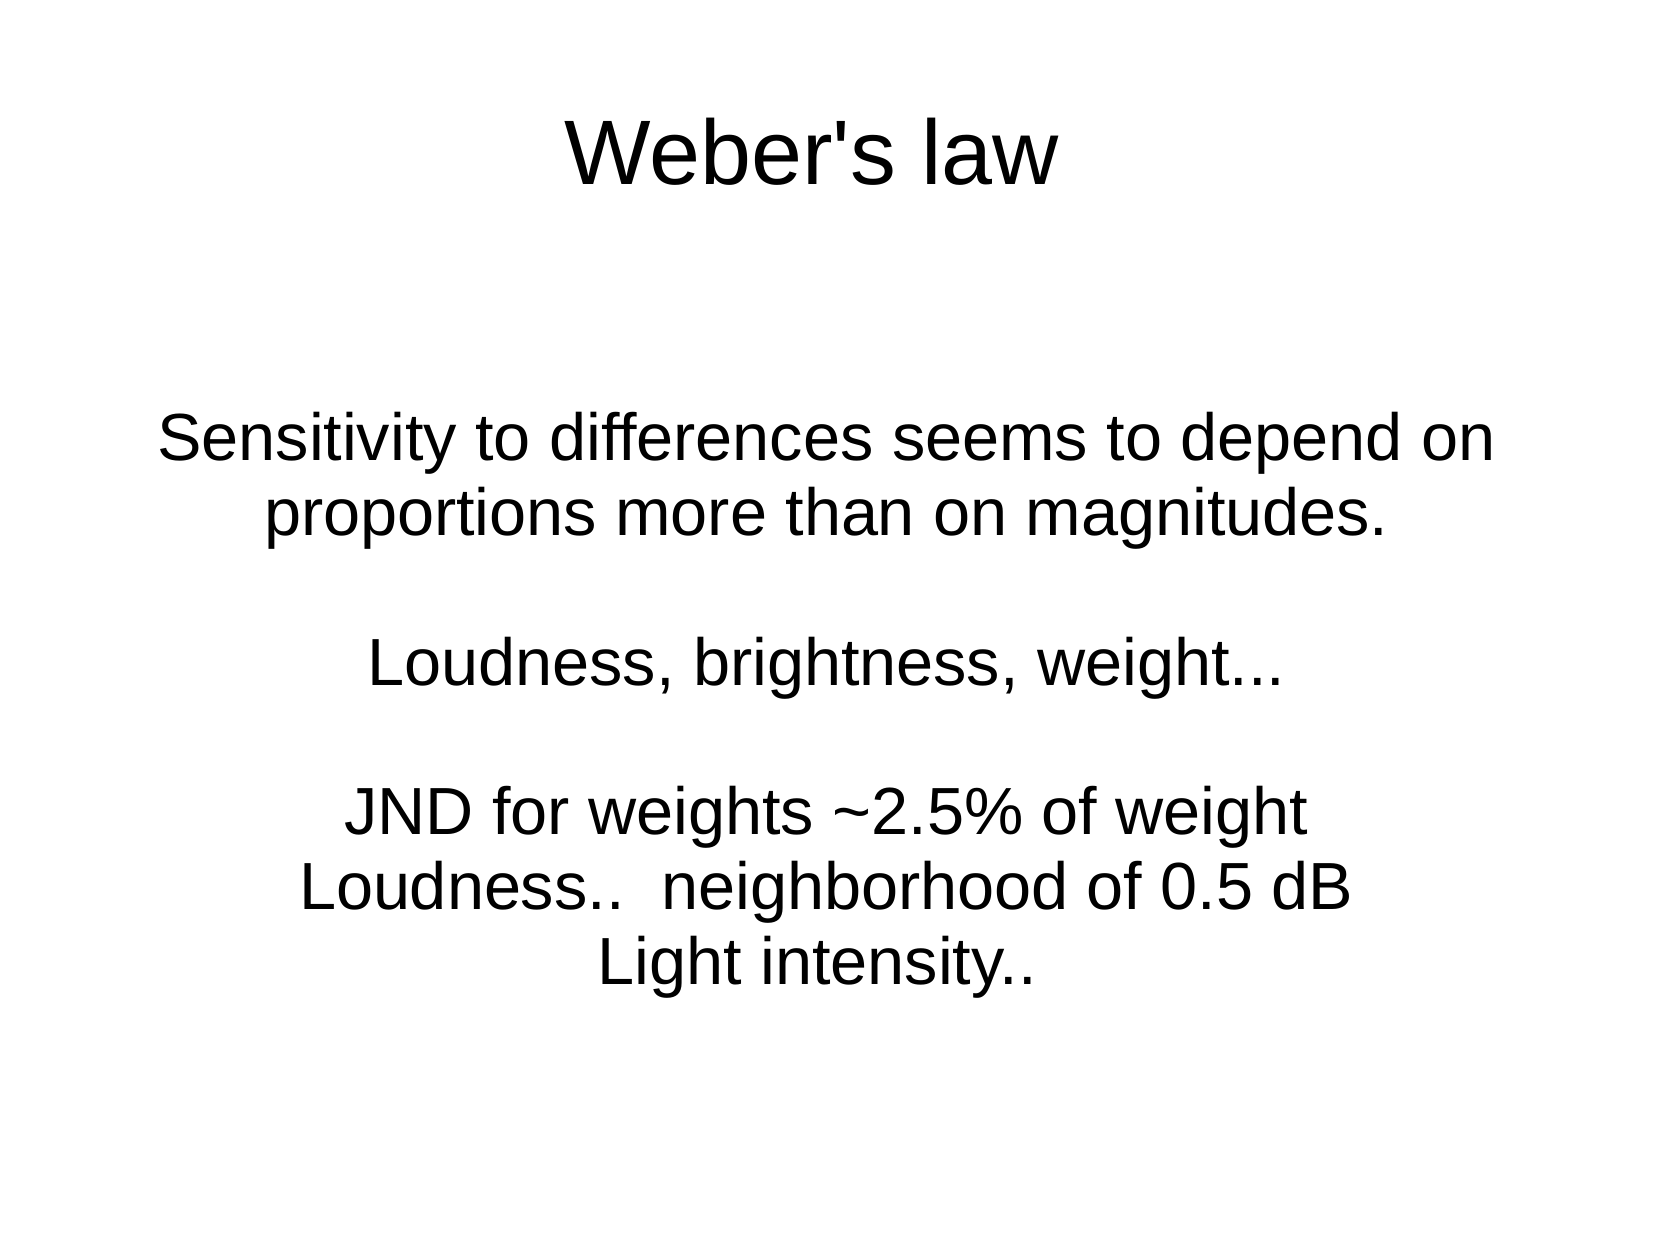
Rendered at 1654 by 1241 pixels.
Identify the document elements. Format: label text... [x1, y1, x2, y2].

title Weber's law [82, 49, 1571, 257]
subtitle Sensitivity to differences seems to depend on proportions more than on magnitudes. Loudness, brightness, weight... JND for weights ~2.5% of weight Loudness.. neighborhood of 0.5 dB Light intensity.. [82, 290, 1571, 1109]
